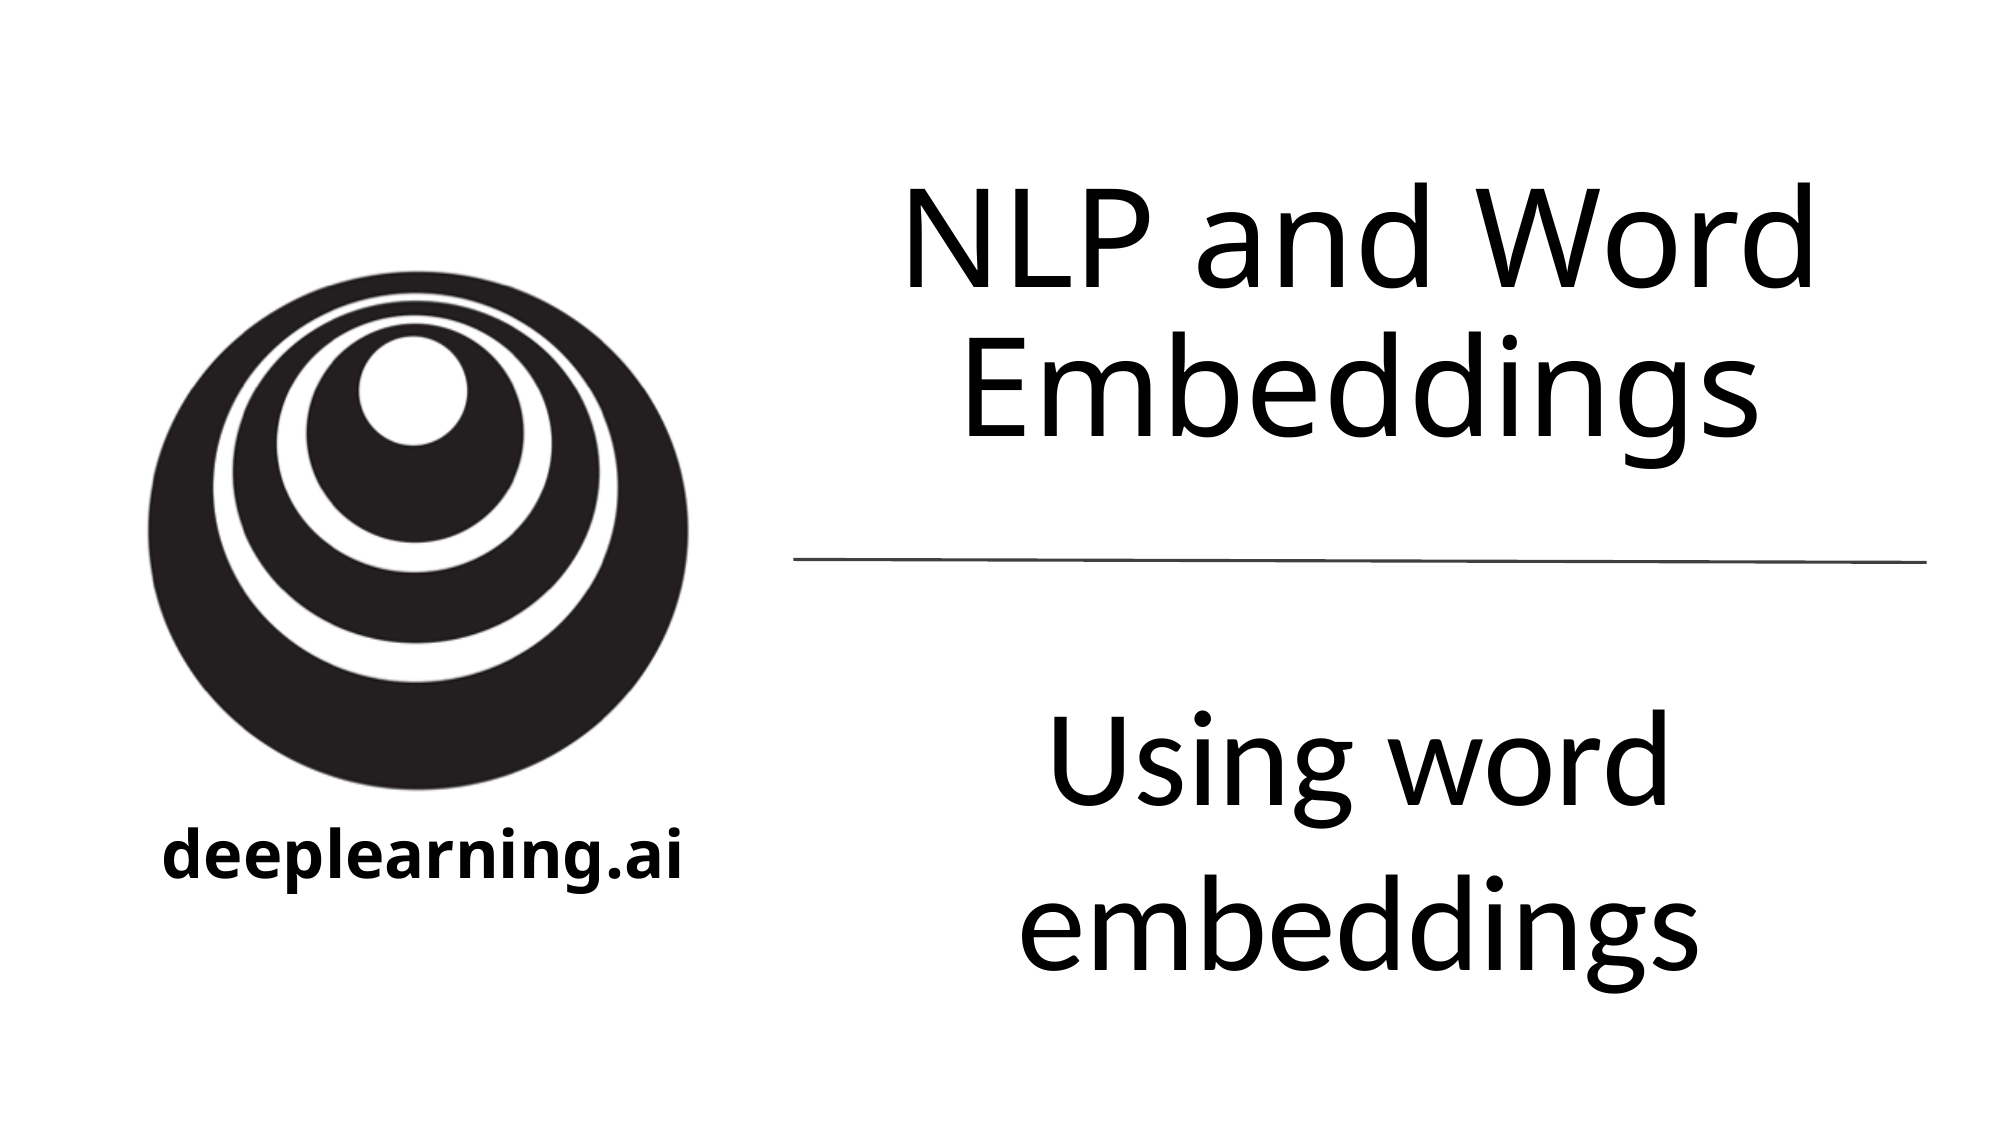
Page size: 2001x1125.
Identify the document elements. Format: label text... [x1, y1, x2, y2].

text_box Using word embeddings [759, 660, 1961, 1009]
picture [108, 234, 739, 768]
text_box [179, 194, 669, 702]
title NLP and Word Embeddings [848, 161, 1872, 462]
text_box deeplearning.ai [56, 768, 759, 901]
